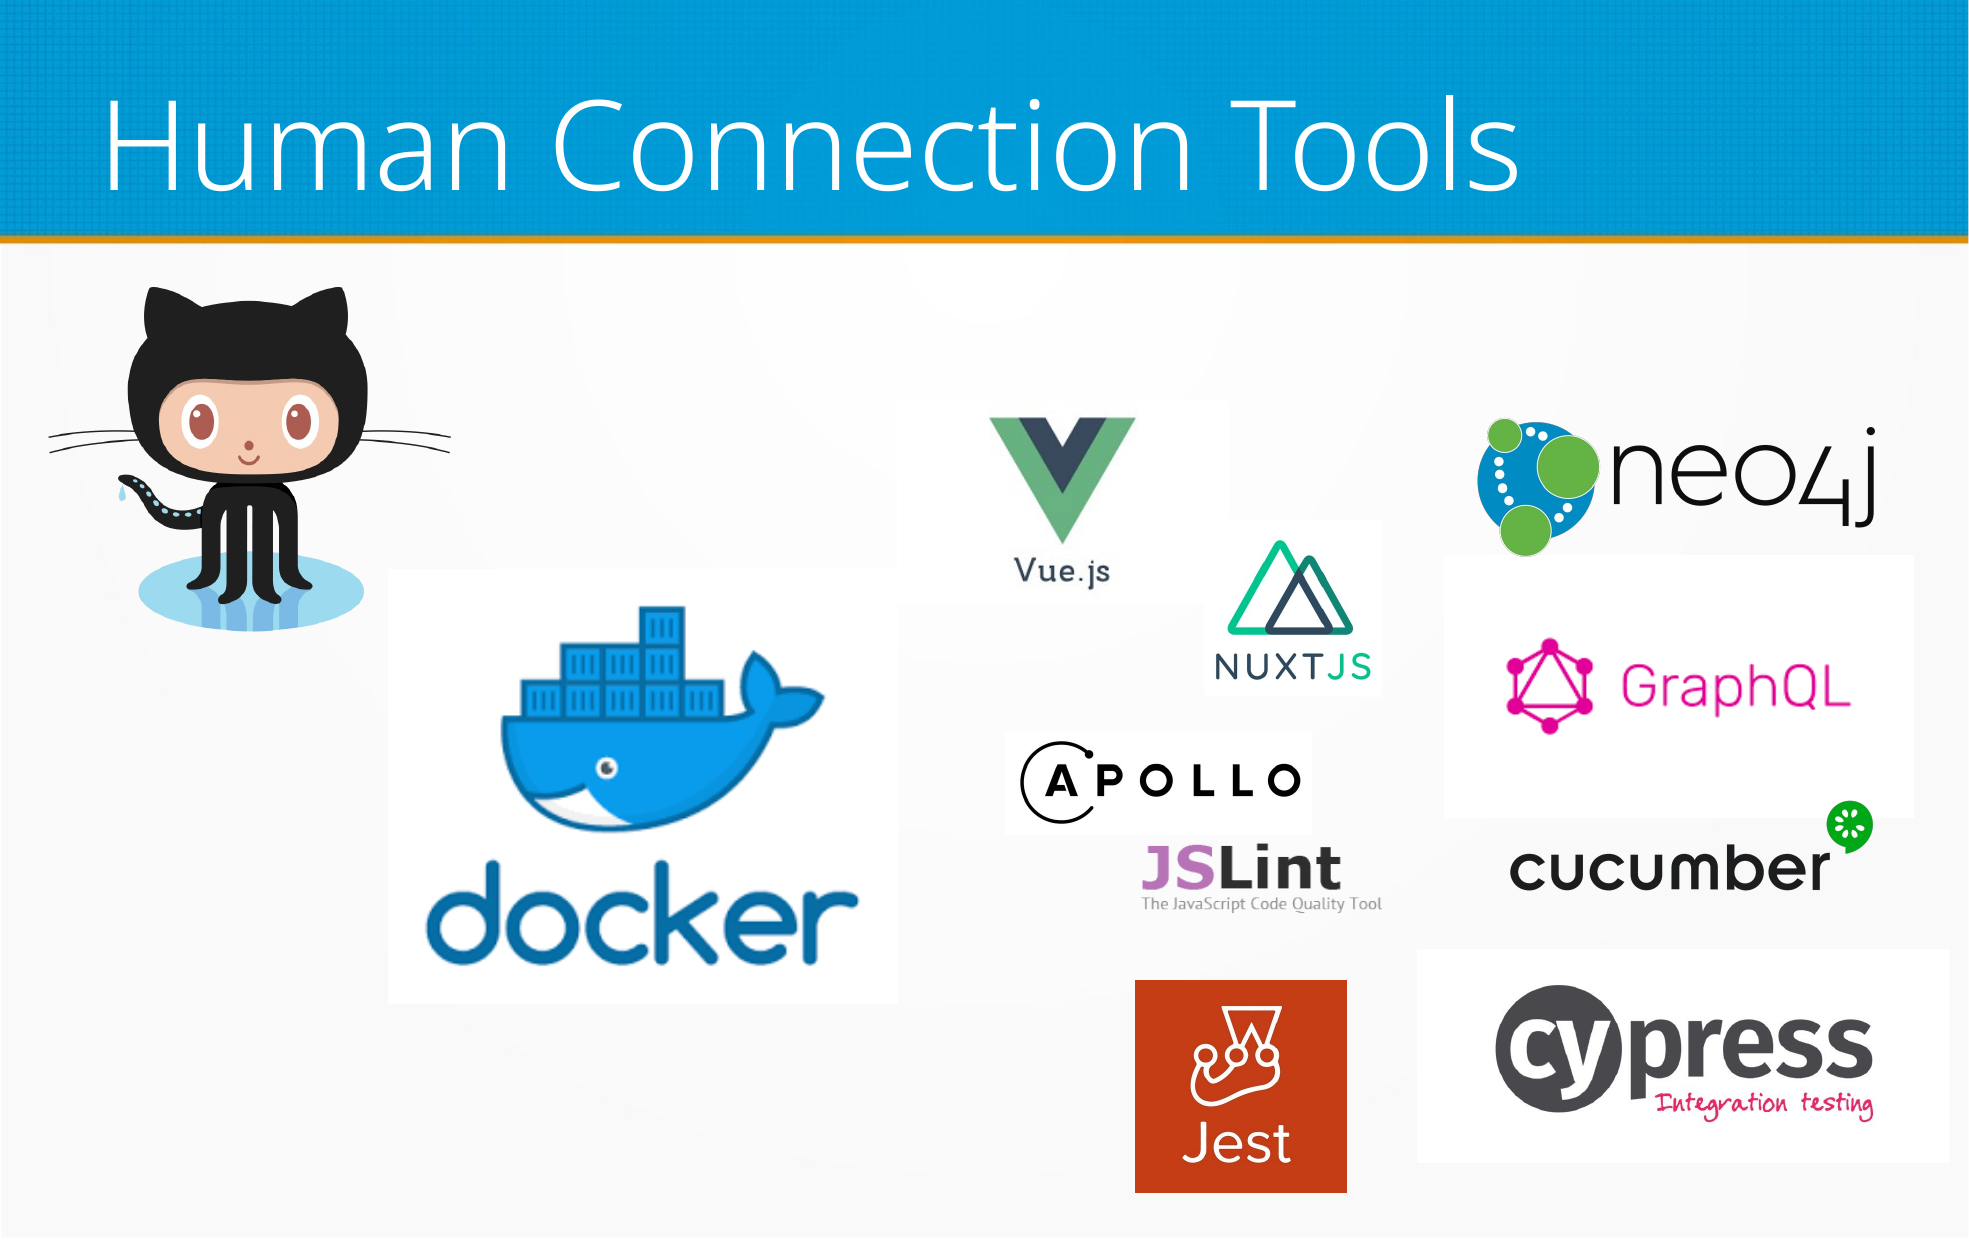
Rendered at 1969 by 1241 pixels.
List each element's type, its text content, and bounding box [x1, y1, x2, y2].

title Human Connection Tools [98, 19, 1870, 227]
picture [0, 233, 1969, 1241]
